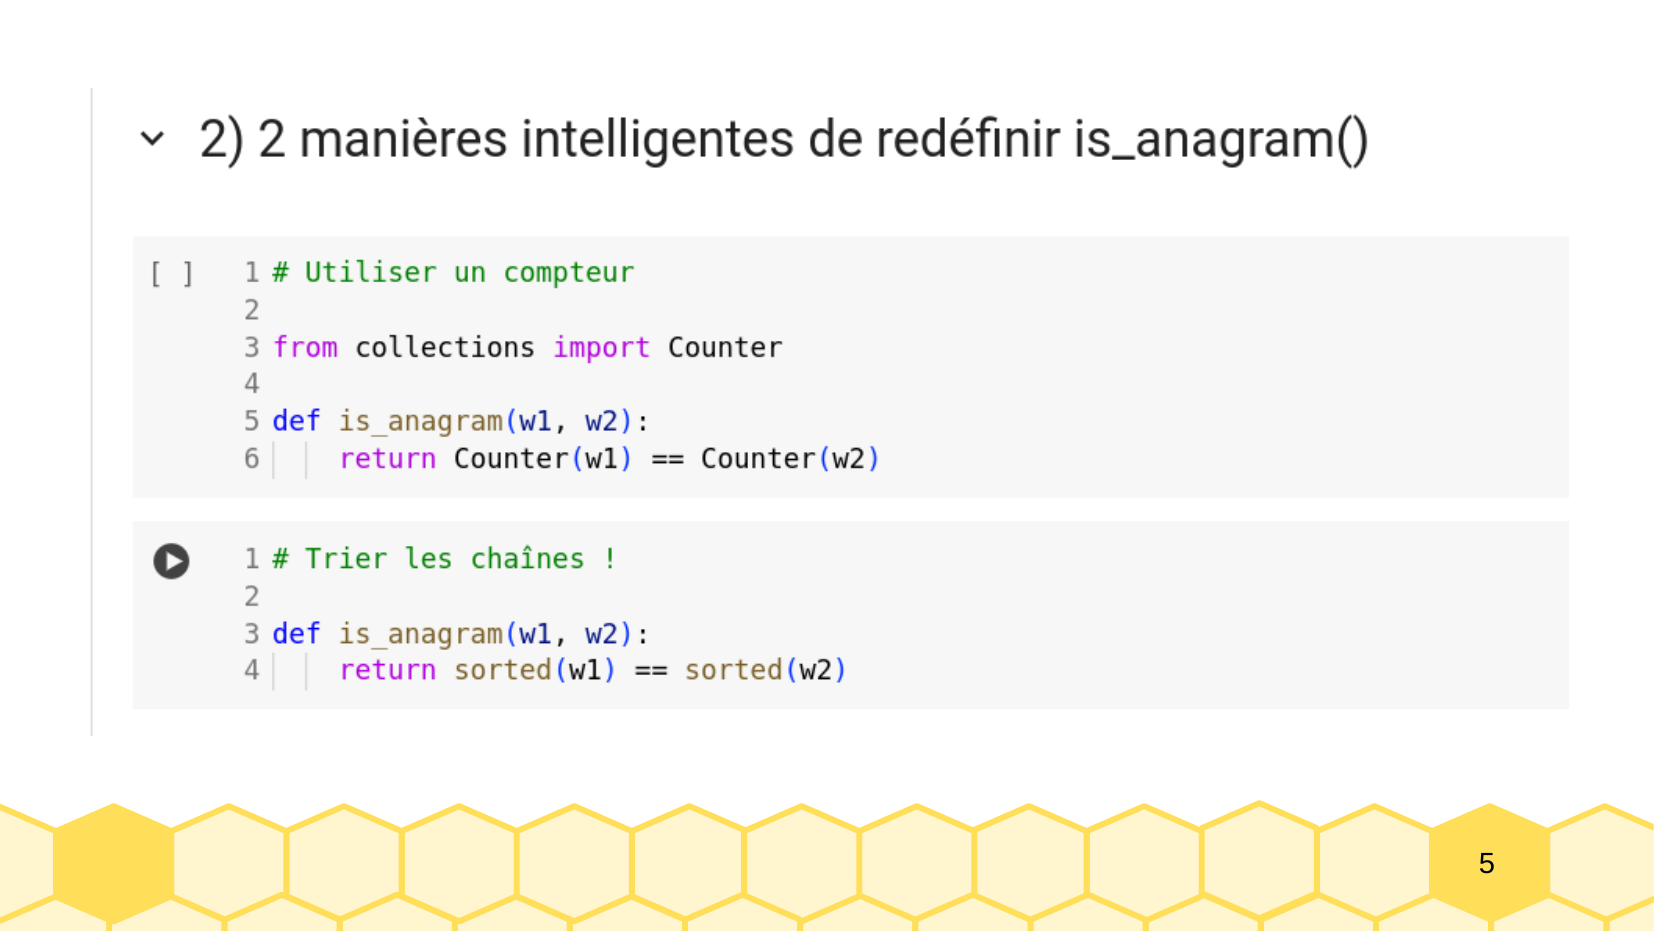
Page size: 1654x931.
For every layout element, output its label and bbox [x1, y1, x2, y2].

picture [88, 88, 1569, 736]
